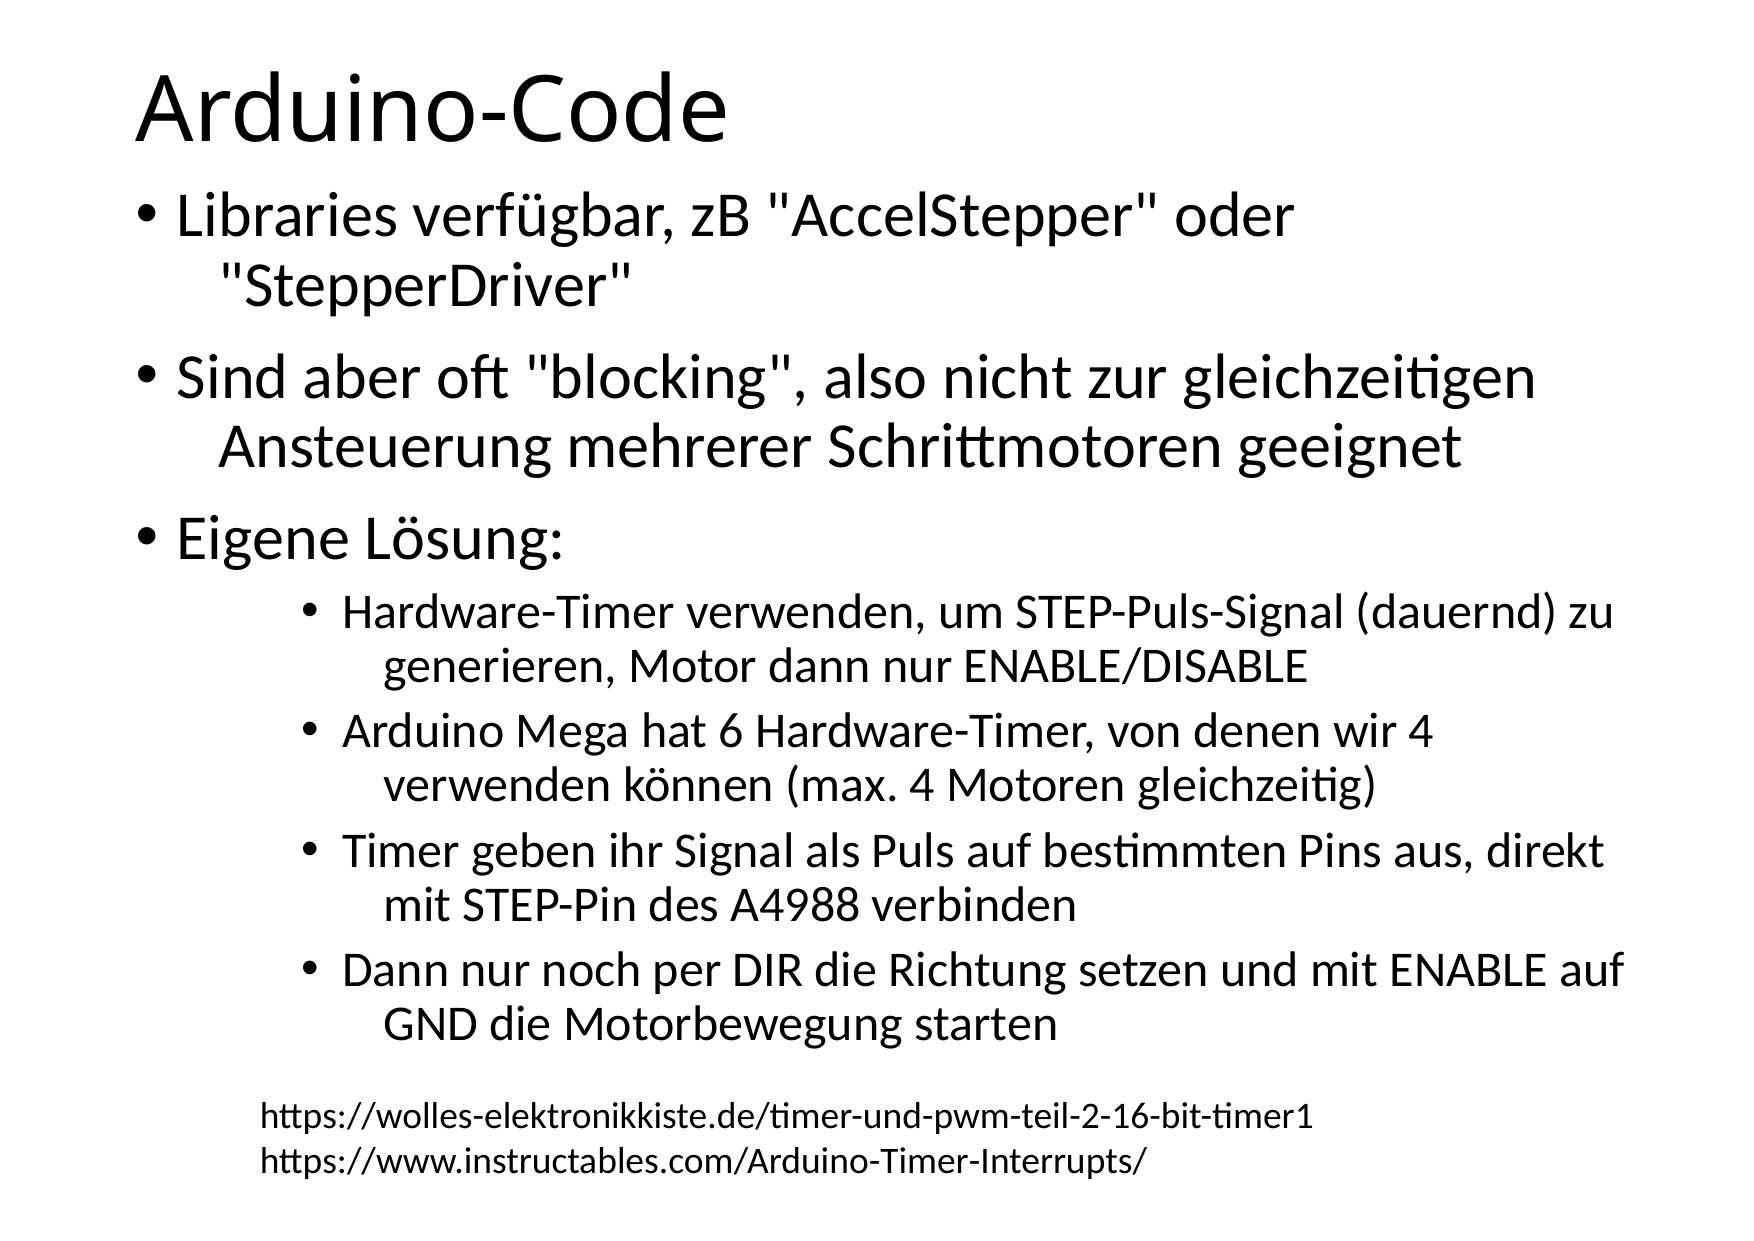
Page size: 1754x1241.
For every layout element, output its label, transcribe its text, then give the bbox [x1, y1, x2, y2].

list Libraries verfügbar, zB "AccelStepper" oder "StepperDriver" Sind aber oft "blocking", also nicht zur gleichzeitigen Ansteuerung mehrerer Schrittmotoren geeignet Eigene Lösung: Hardware-Timer verwenden, um STEP-Puls-Signal (dauernd) zu generieren, Motor dann nur ENABLE/DISABLE Arduino Mega hat 6 Hardware-Timer, von denen wir 4 verwenden können (max. 4 Motoren gleichzeitig) Timer geben ihr Signal als Puls auf bestimmten Pins aus, direkt mit STEP-Pin des A4988 verbinden Dann nur noch per DIR die Richtung setzen und mit ENABLE auf GND die Motorbewegung starten [120, 173, 1664, 1096]
title Arduino-Code [120, 50, 1634, 173]
text_box https://wolles-elektronikkiste.de/timer-und-pwm-teil-2-16-bit-timer1 https://www.instructables.com/Arduino-Timer-Interrupts/ [244, 1083, 1342, 1190]
